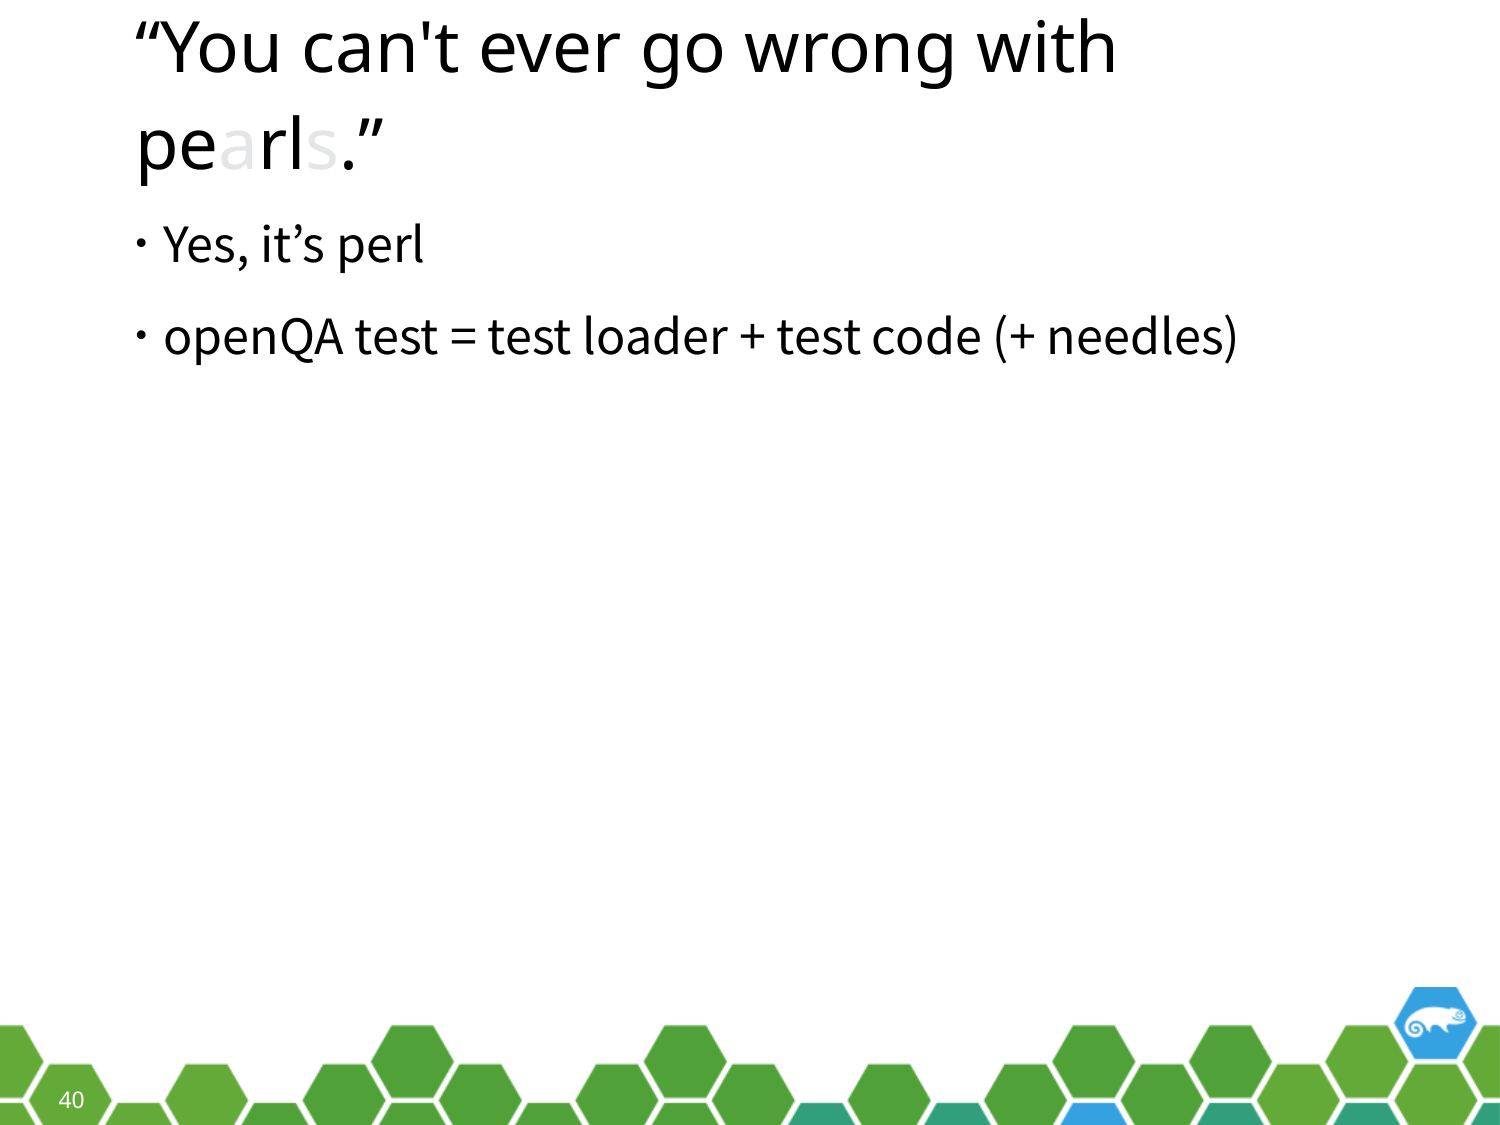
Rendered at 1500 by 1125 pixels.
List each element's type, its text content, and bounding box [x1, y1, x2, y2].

picture [0, 987, 1500, 1125]
list Yes, it’s perl openQA test = test loader + test code (+ needles) [135, 208, 1372, 862]
title “You can't ever go wrong with pearls.” [135, 12, 1372, 175]
